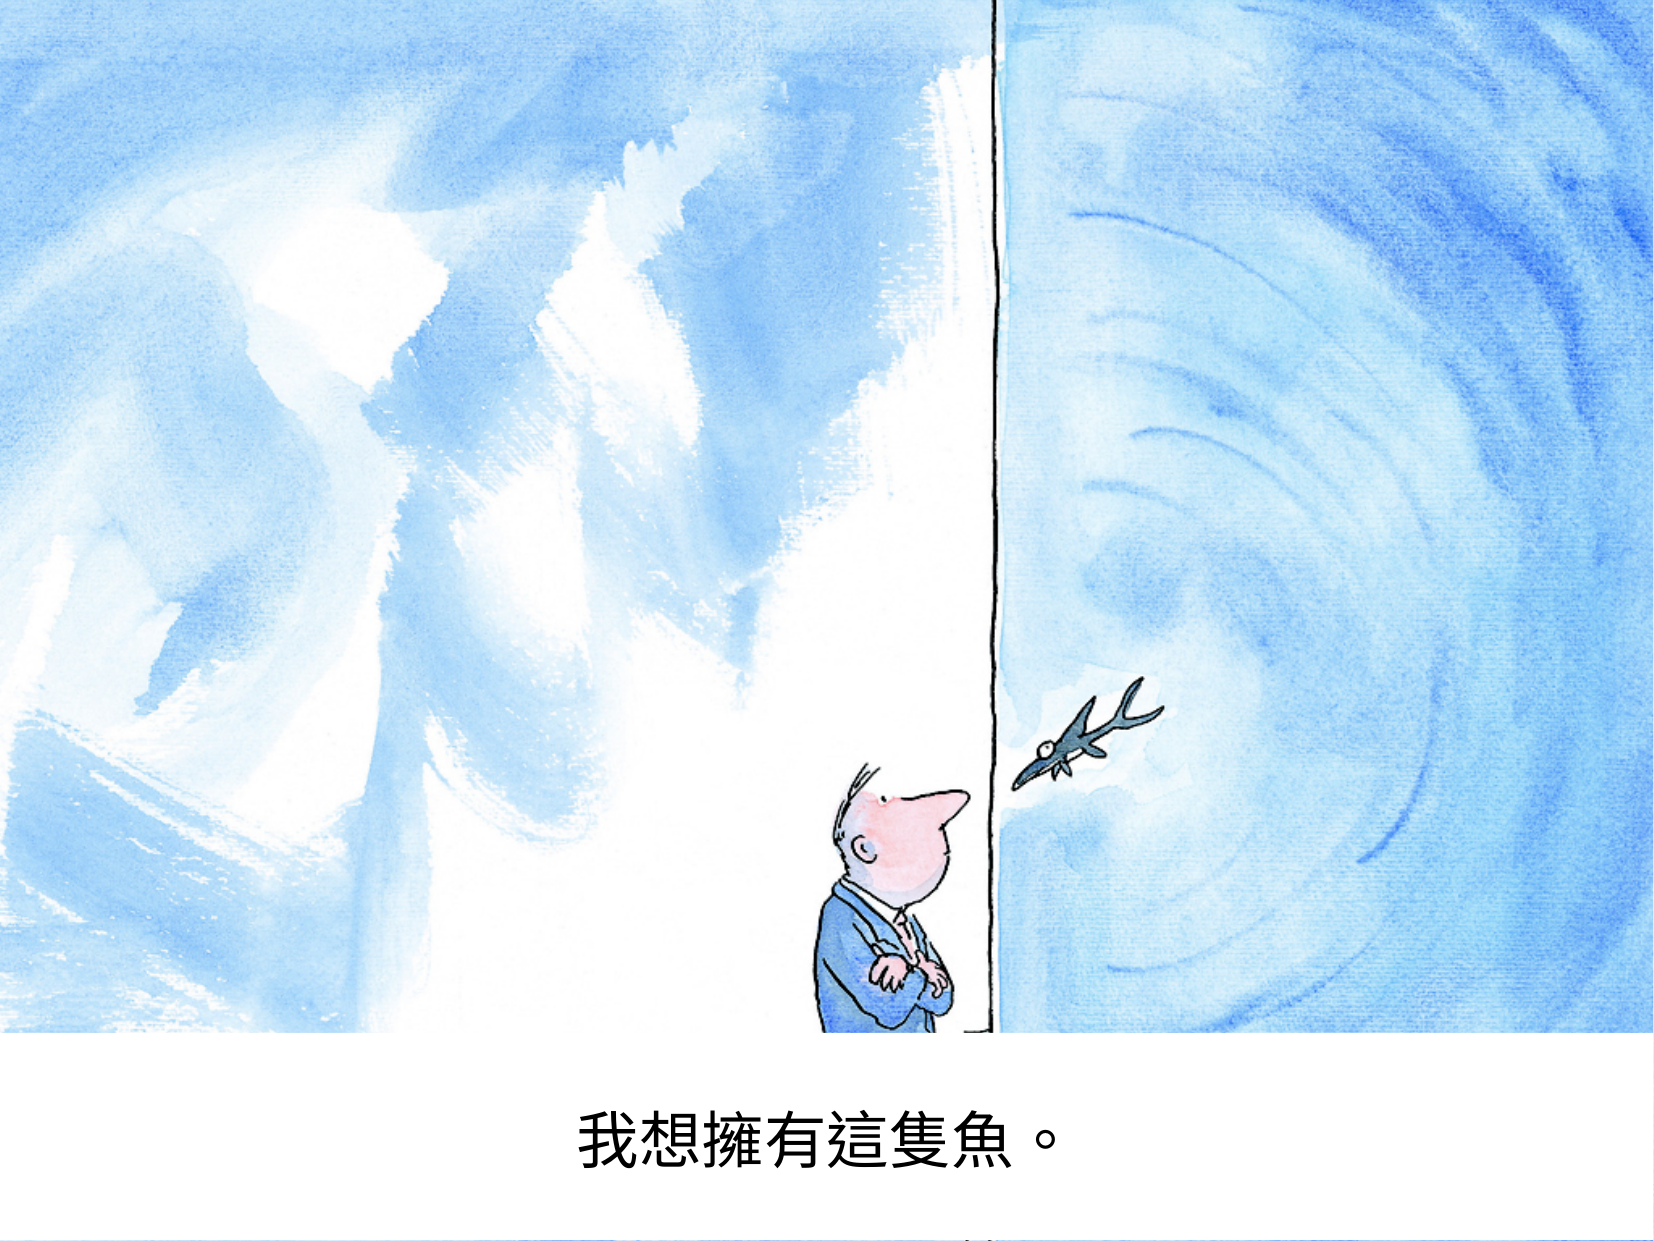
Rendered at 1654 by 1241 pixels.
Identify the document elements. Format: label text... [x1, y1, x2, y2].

picture [0, 0, 1654, 1032]
title 我想擁有這隻魚。 [0, 1032, 1654, 1241]
